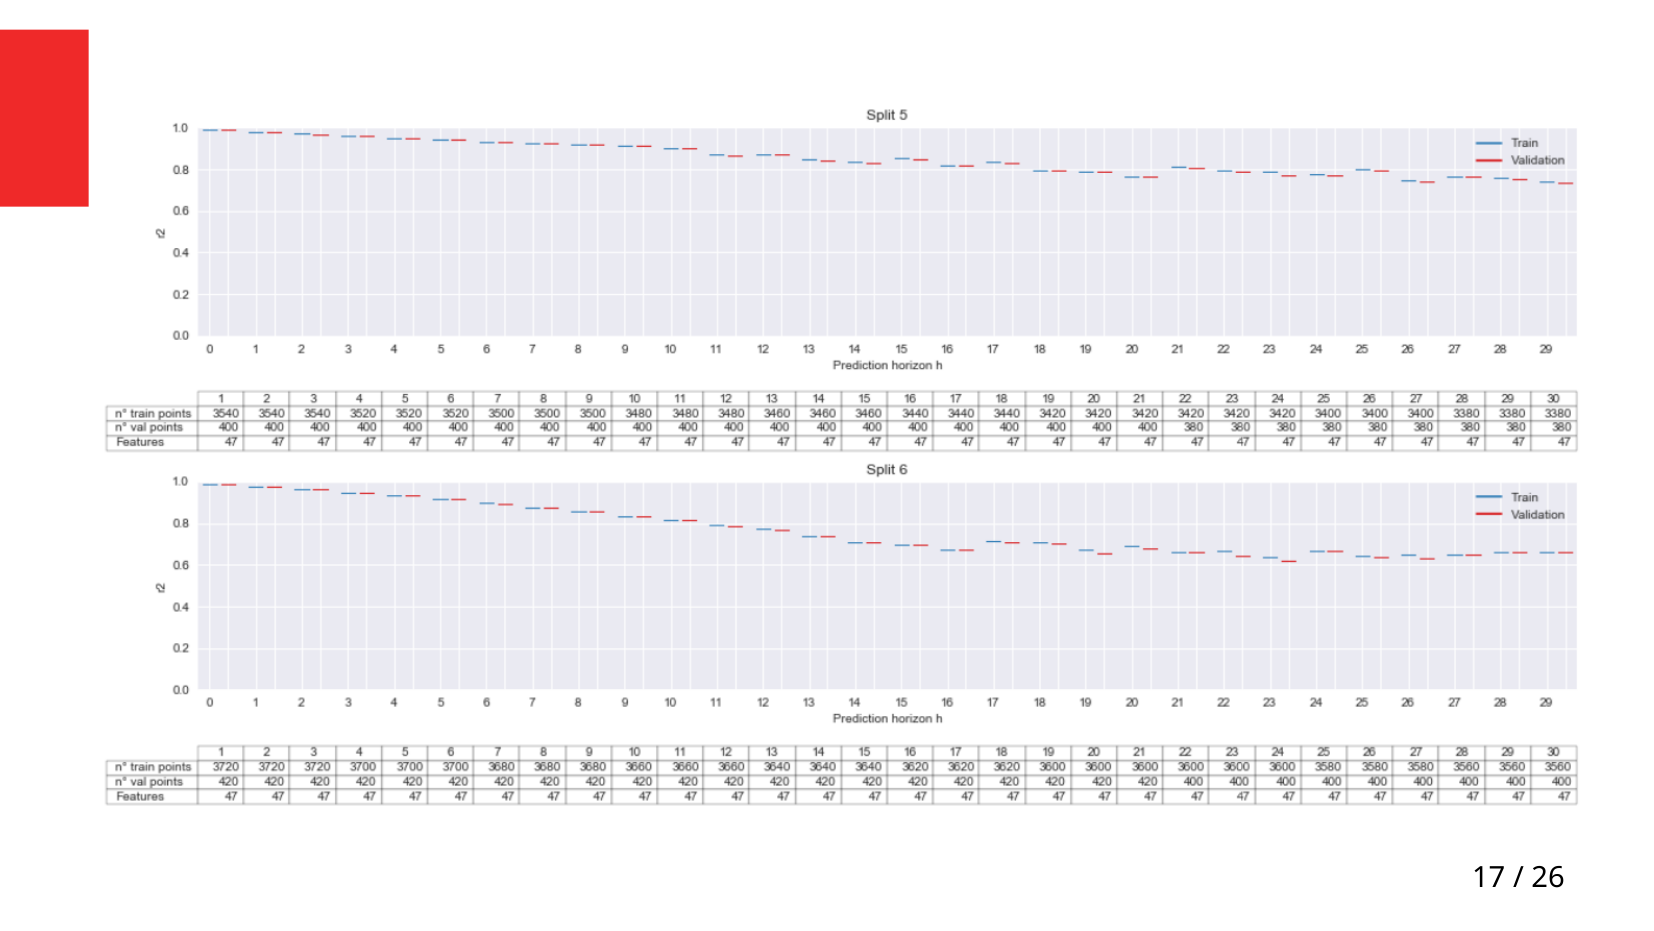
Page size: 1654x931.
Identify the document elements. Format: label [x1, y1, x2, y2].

picture [89, 100, 1625, 810]
